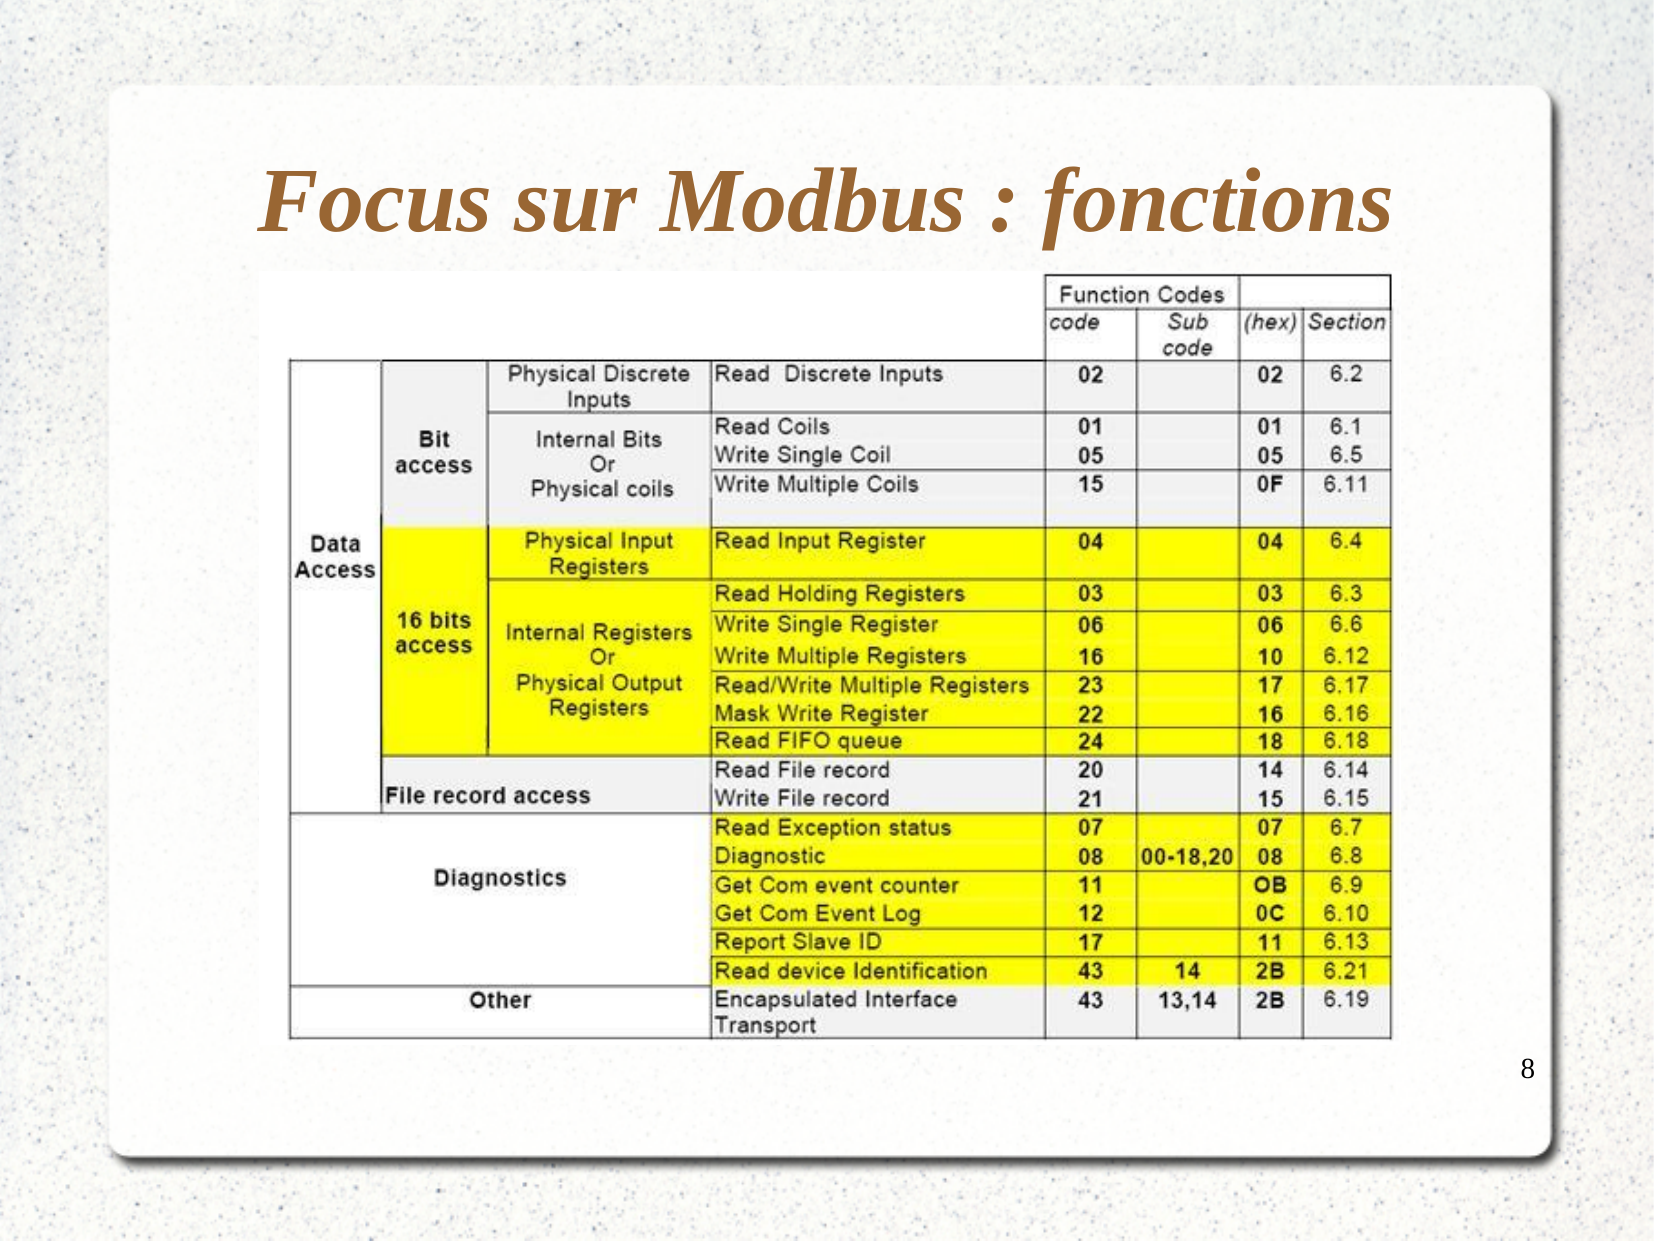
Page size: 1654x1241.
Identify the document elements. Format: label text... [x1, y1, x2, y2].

picture [0, 0, 1654, 1241]
title Focus sur Modbus : fonctions [118, 96, 1536, 304]
